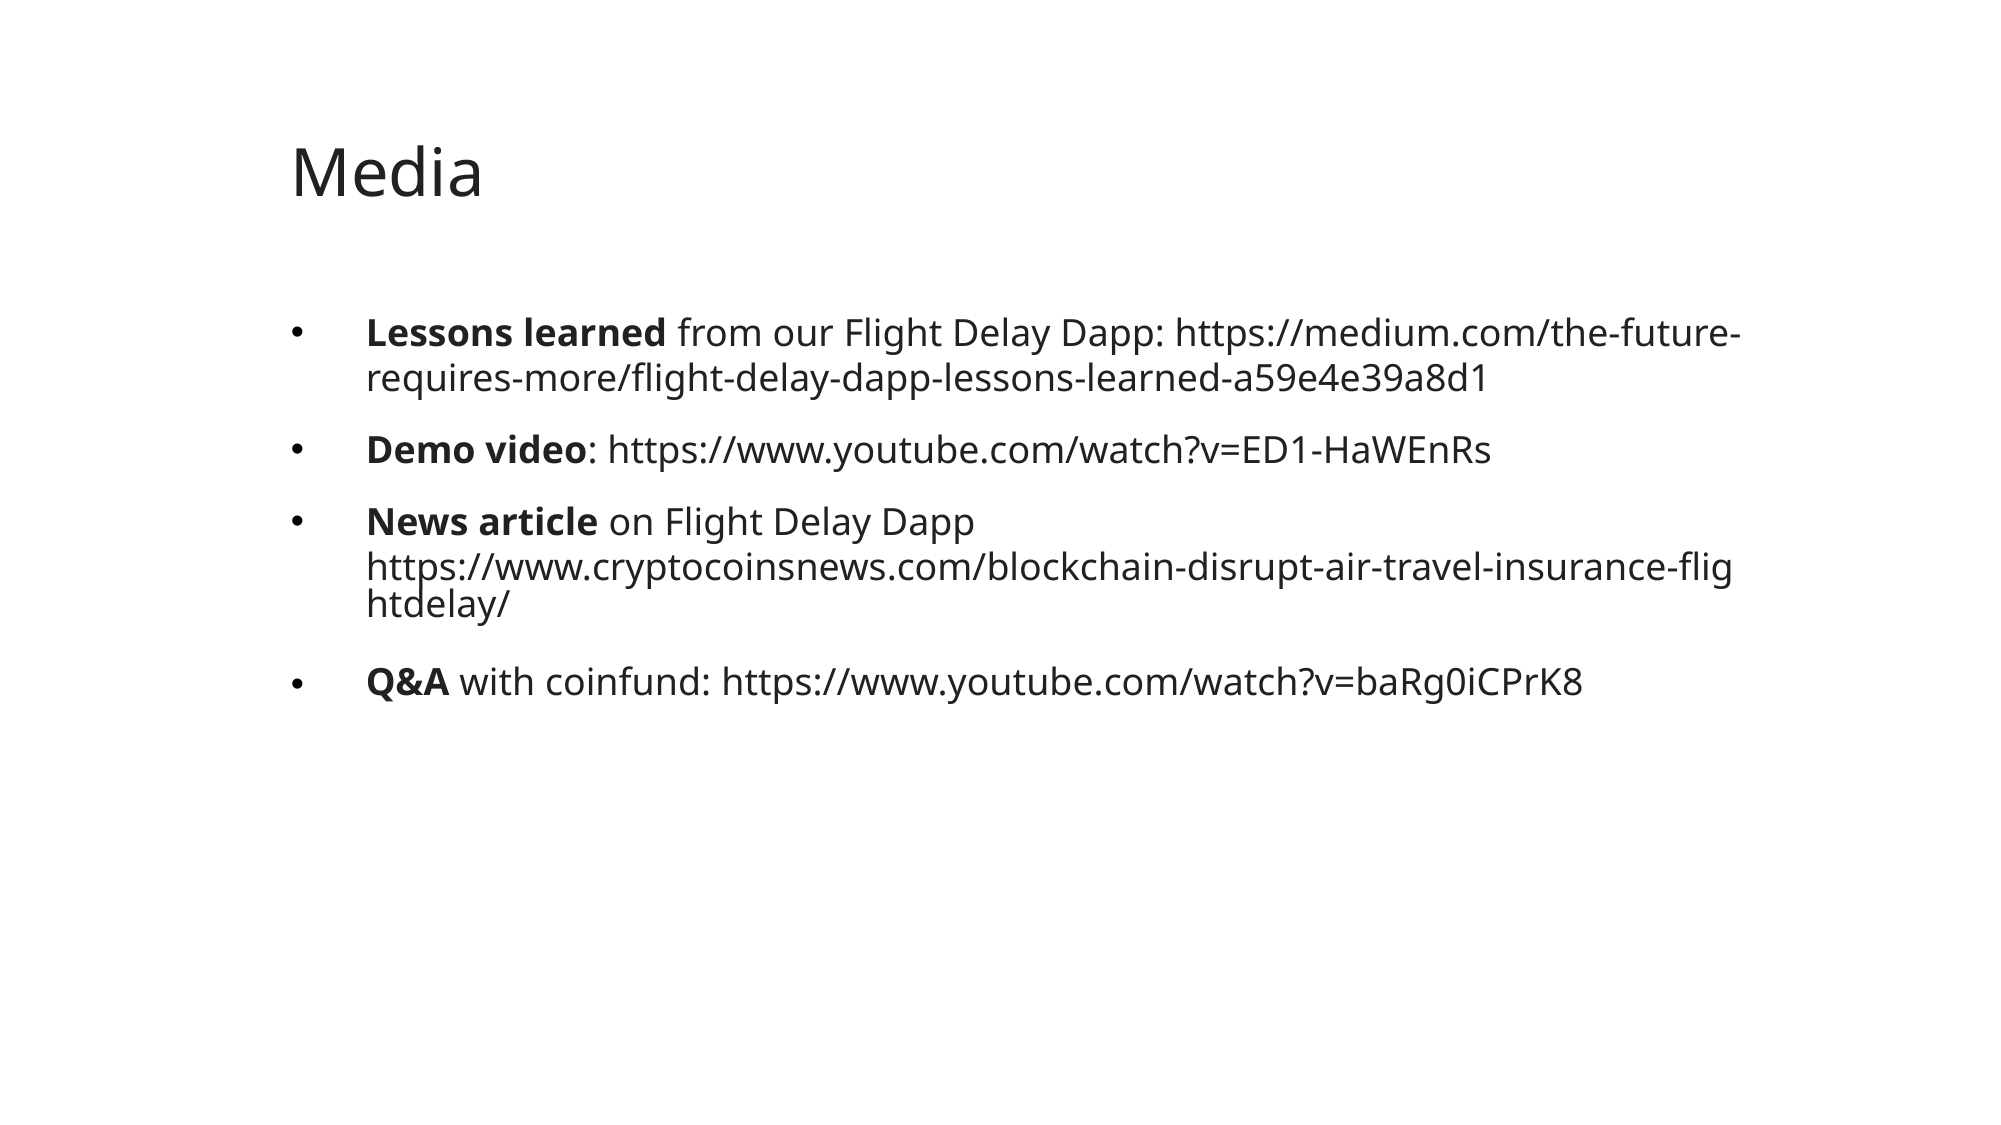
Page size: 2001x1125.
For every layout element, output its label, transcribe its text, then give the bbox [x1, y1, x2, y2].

text_box Media Lessons learned from our Flight Delay Dapp: https://medium.com/the-future-requires-more/flight-delay-dapp-lessons-learned-a59e4e39a8d1 Demo video: https://www.youtube.com/watch?v=ED1-HaWEnRs News article on Flight Delay Dapphttps://www.cryptocoinsnews.com/blockchain-disrupt-air-travel-insurance-flightdelay/ Q&A with coinfund: https://www.youtube.com/watch?v=baRg0iCPrK8 [275, 122, 1762, 785]
